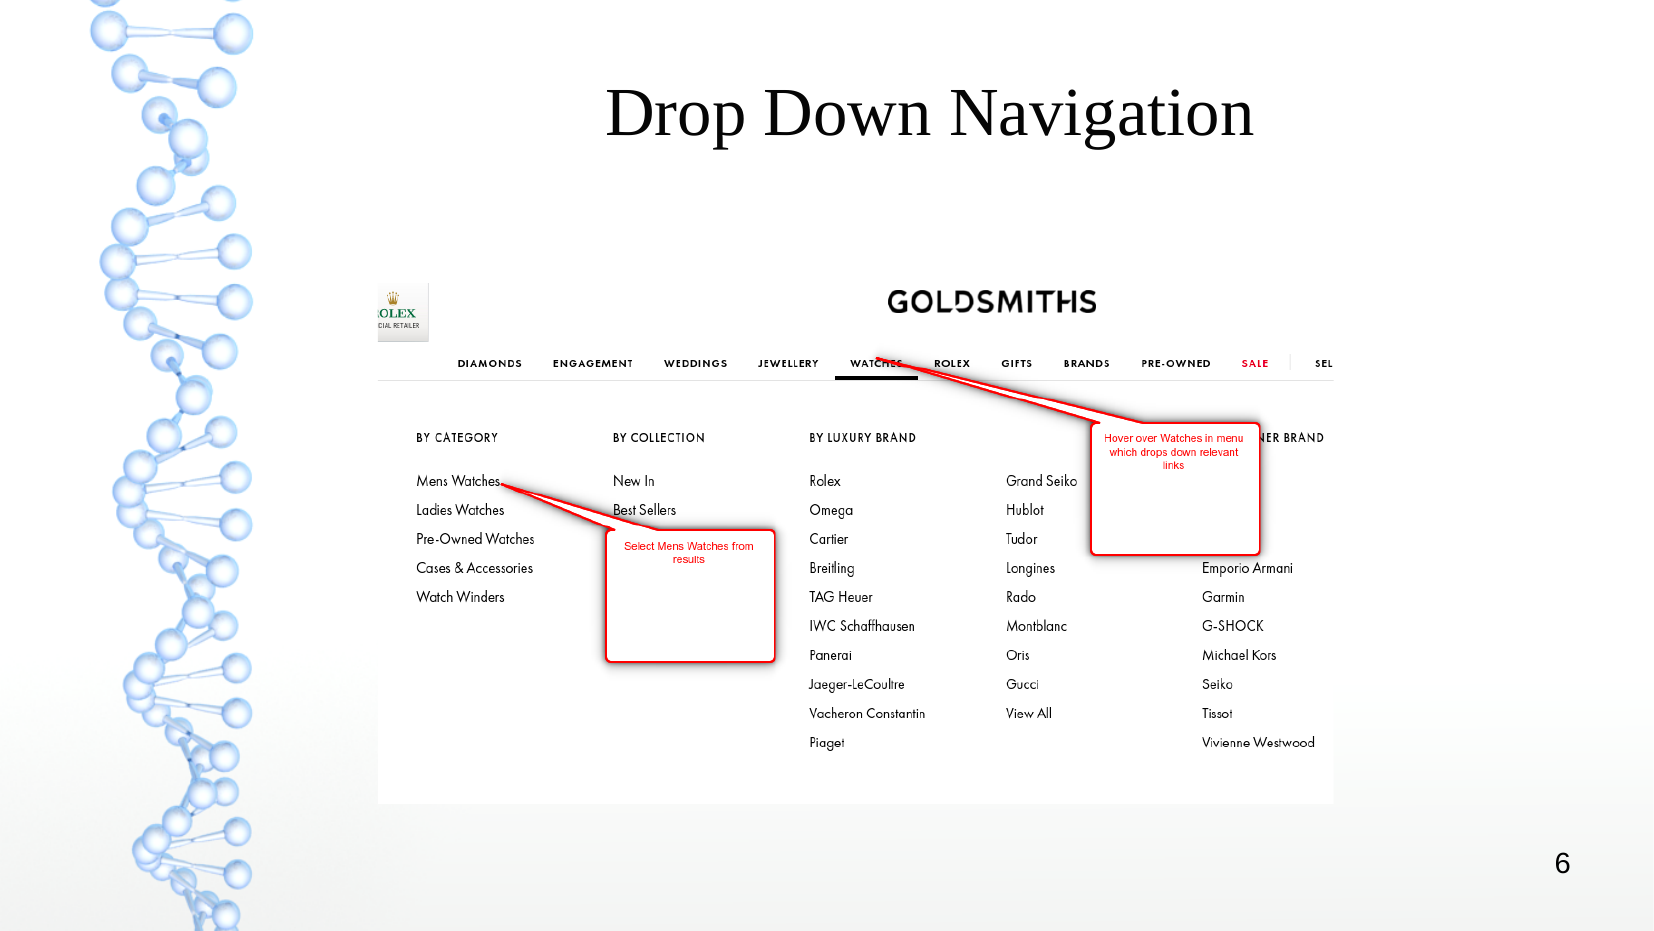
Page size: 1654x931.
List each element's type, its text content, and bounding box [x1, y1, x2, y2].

title Drop Down Navigation [265, 35, 1595, 189]
picture [0, 0, 1654, 931]
